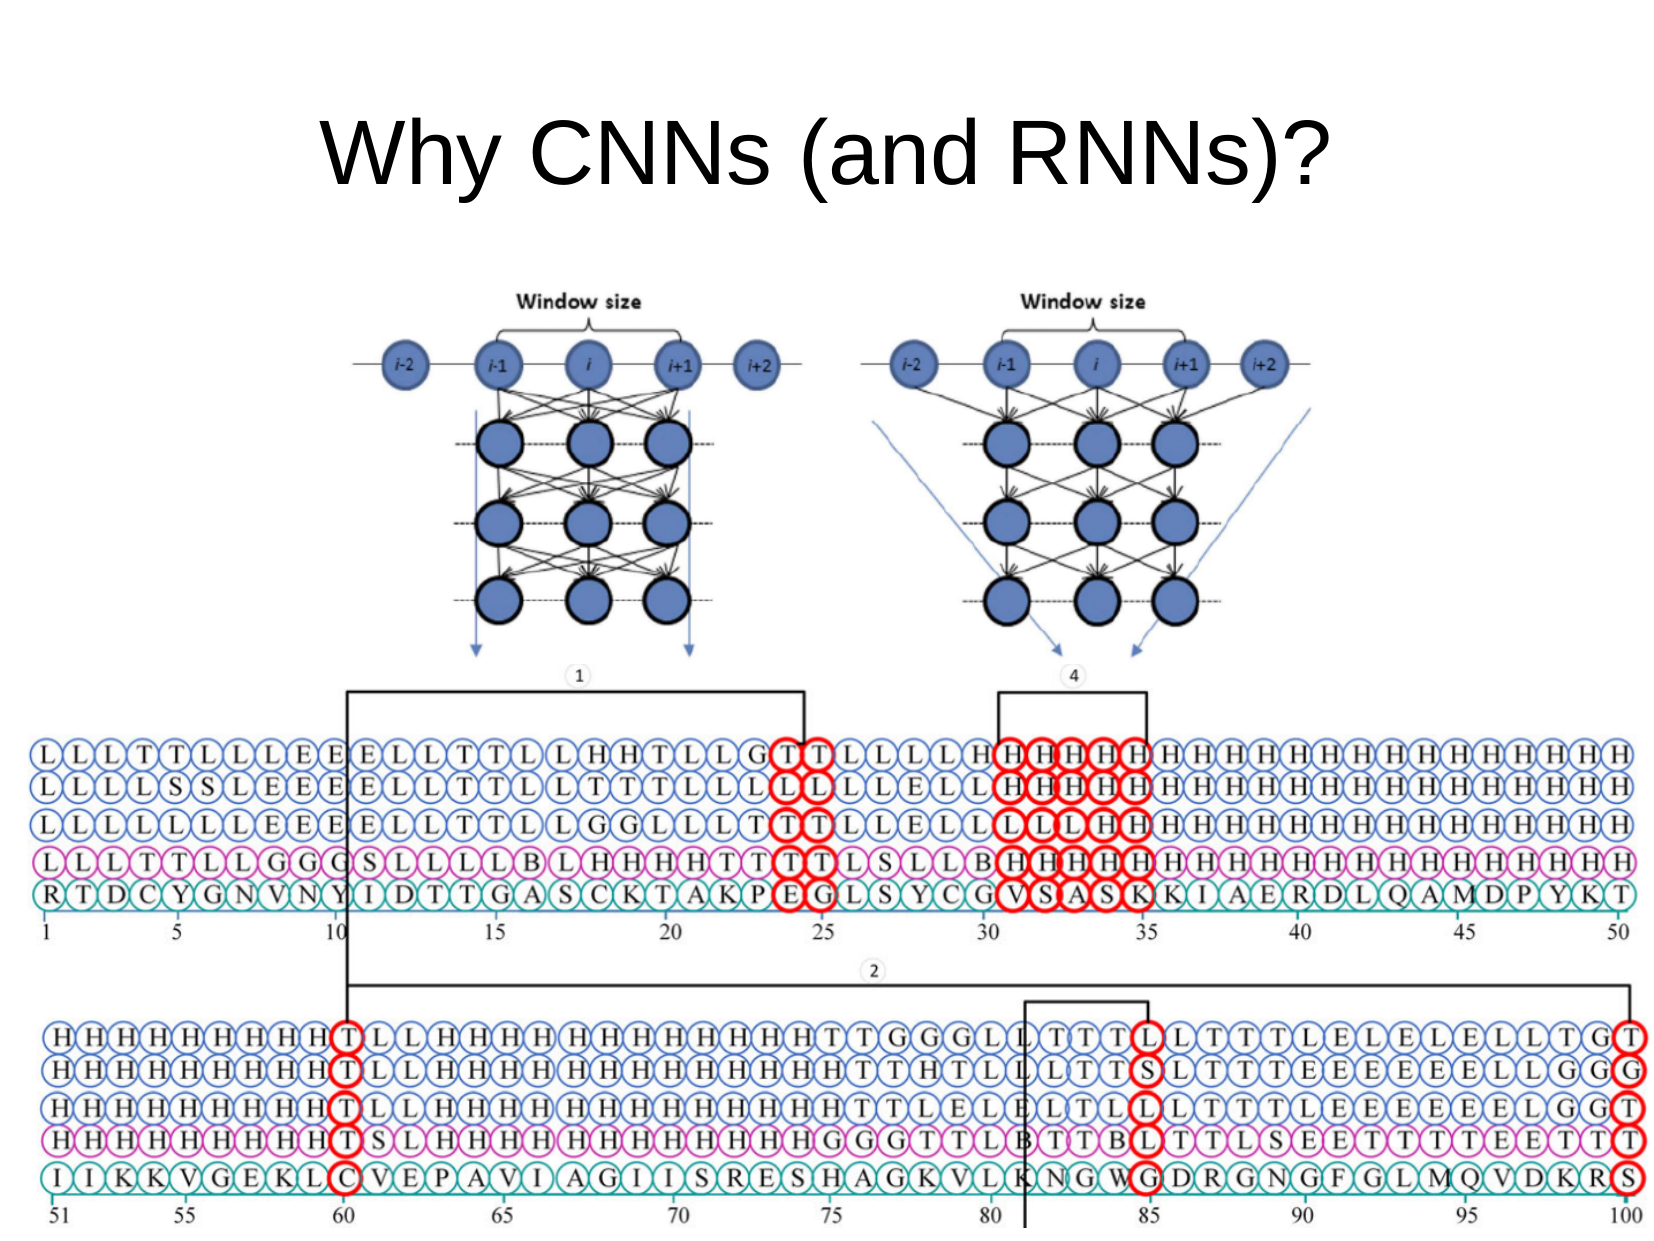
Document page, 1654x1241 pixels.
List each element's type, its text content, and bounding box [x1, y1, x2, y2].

picture [0, 283, 1654, 1228]
title Why CNNs (and RNNs)? [82, 49, 1571, 257]
